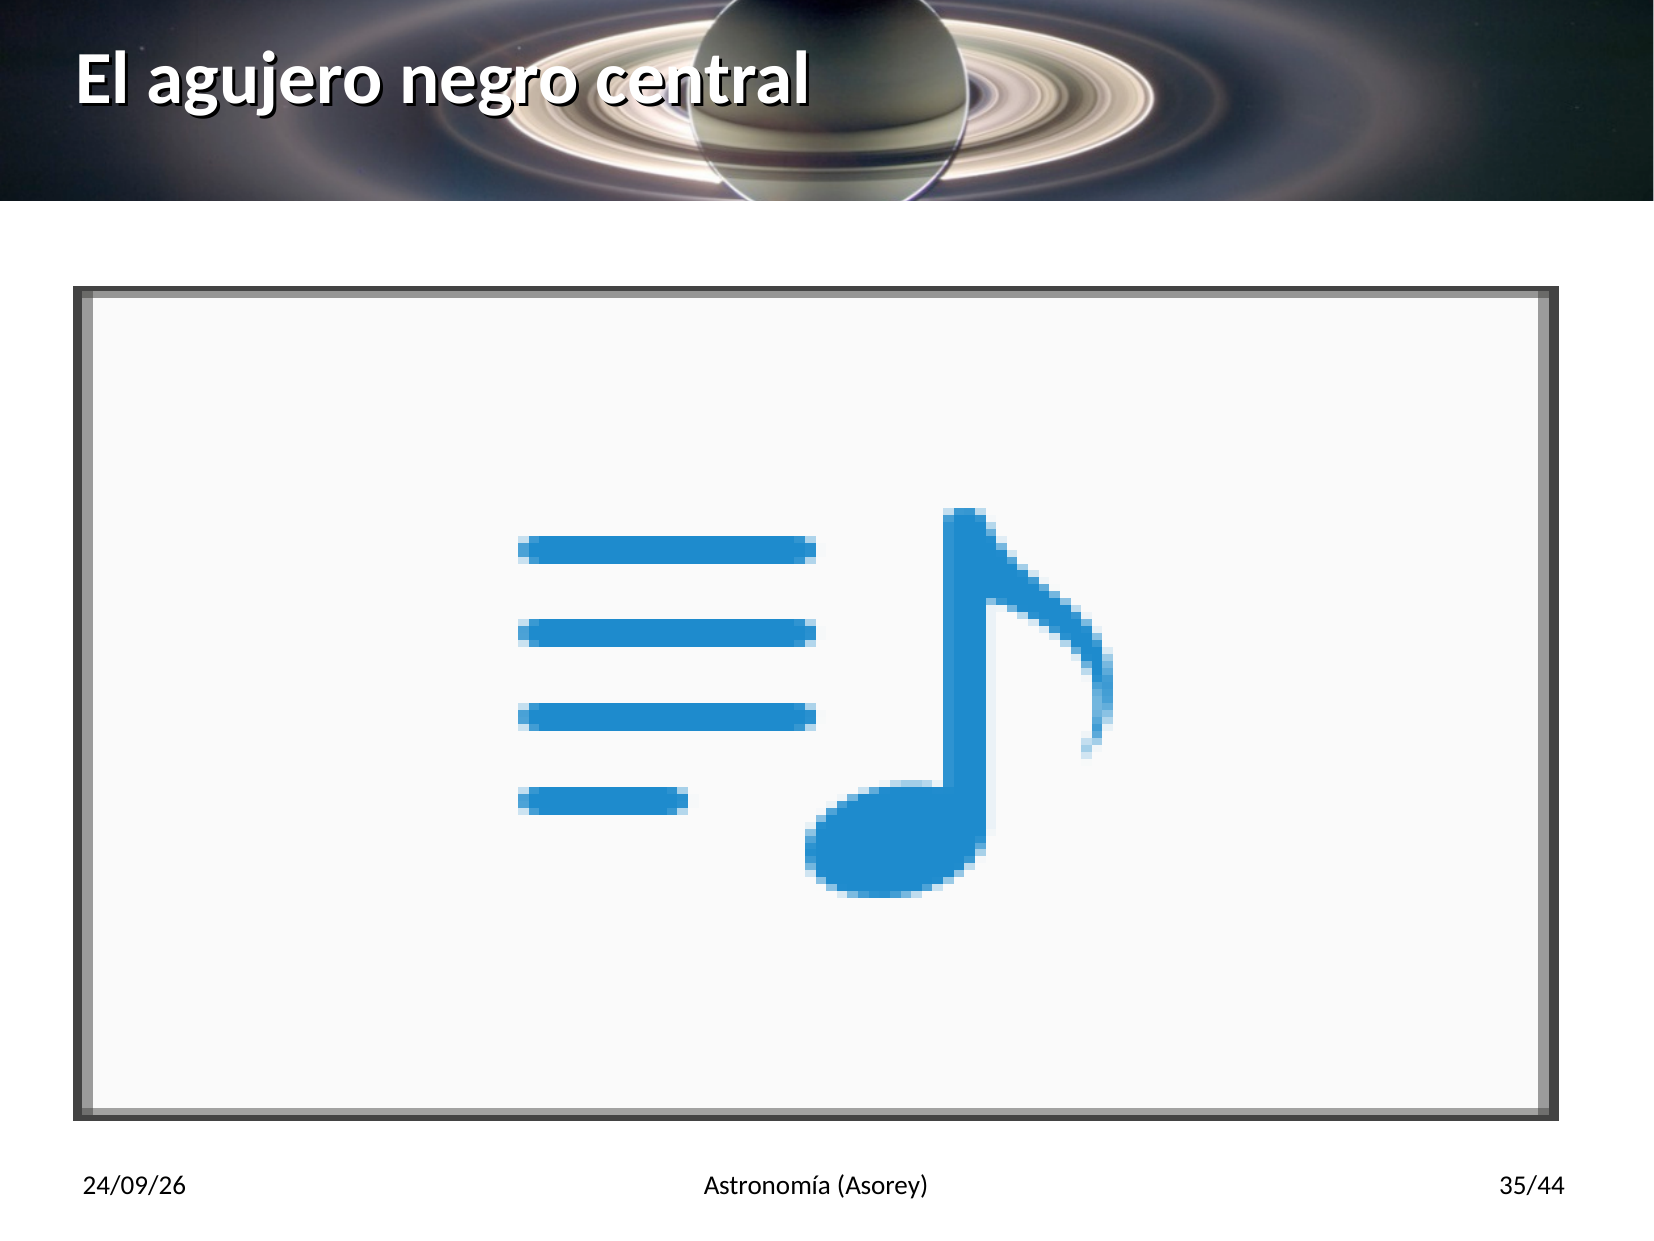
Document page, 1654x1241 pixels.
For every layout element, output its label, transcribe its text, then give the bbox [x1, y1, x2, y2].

title El agujero negro central [75, 19, 1564, 151]
text_box [71, 285, 1561, 1122]
picture [0, 0, 1654, 201]
